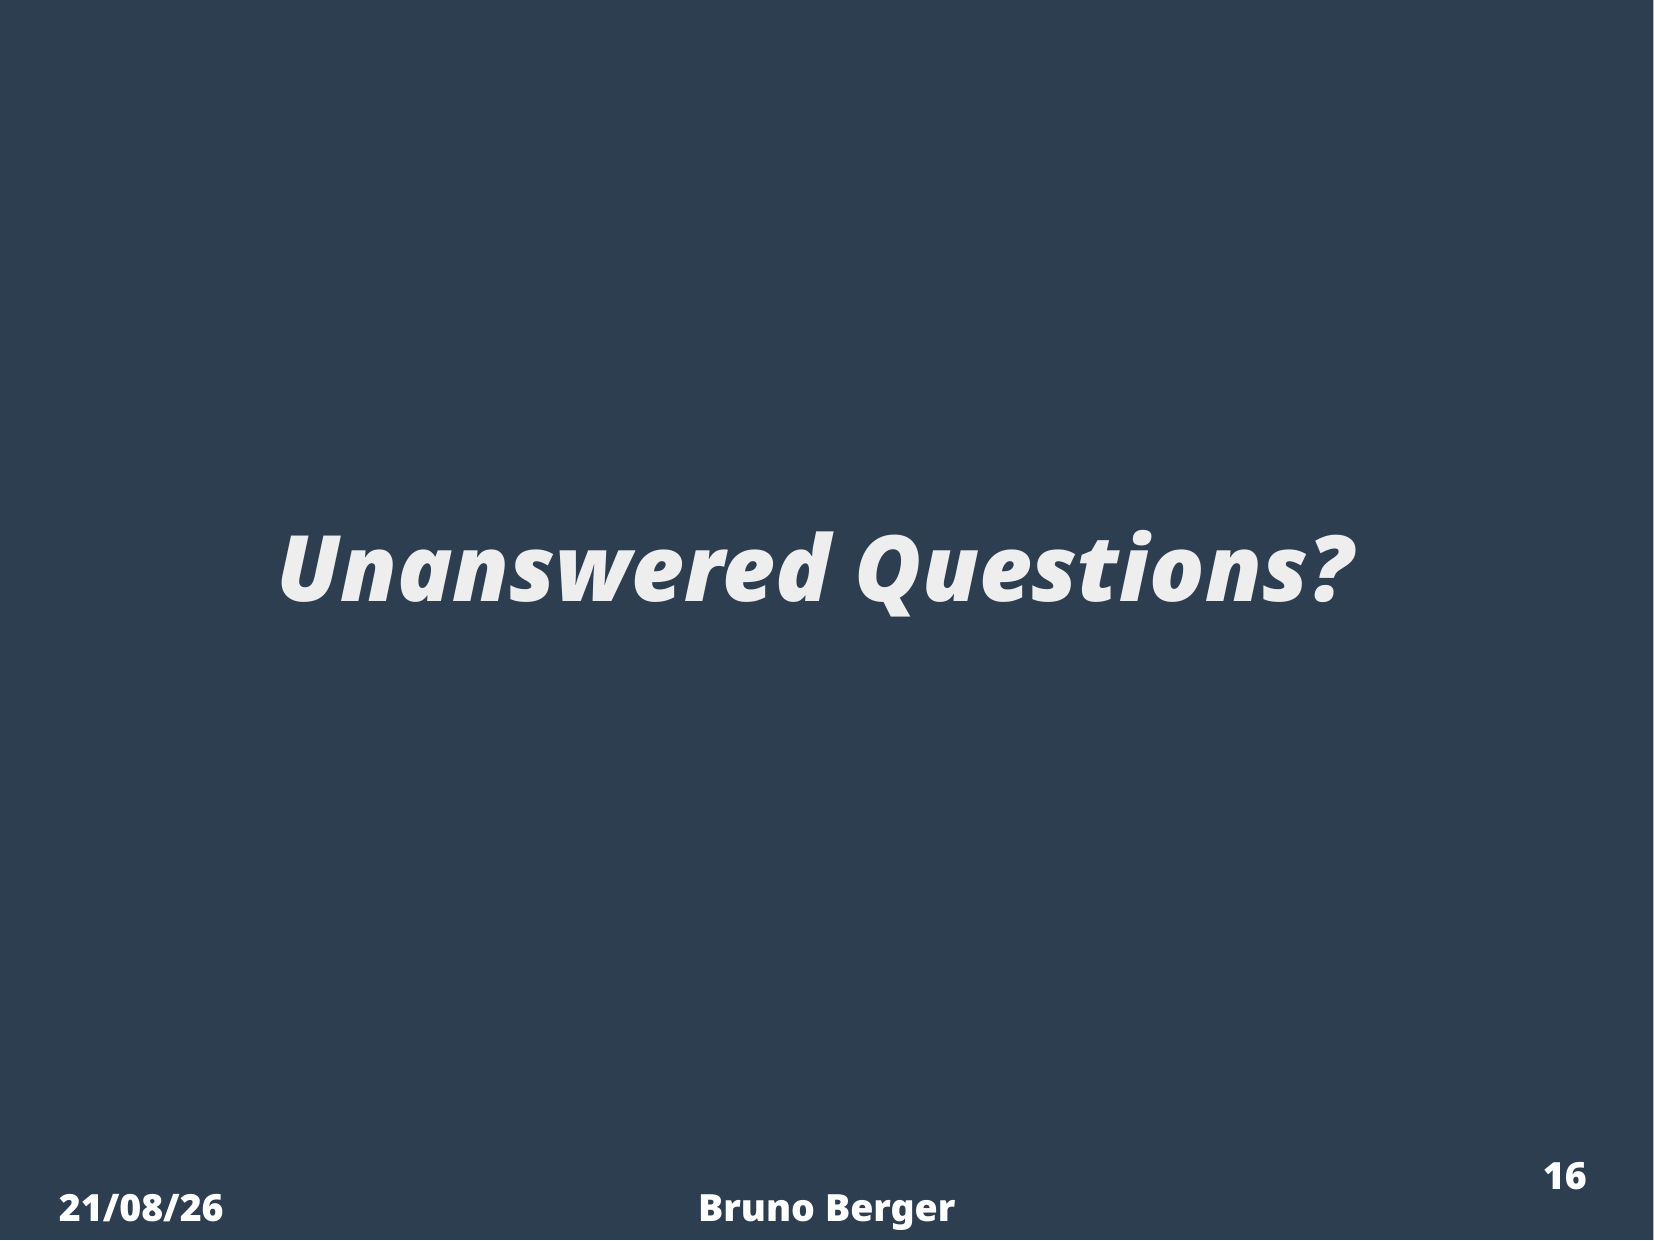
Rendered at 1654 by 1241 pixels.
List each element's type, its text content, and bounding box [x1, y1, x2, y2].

title Unanswered Questions? [59, 177, 1595, 956]
